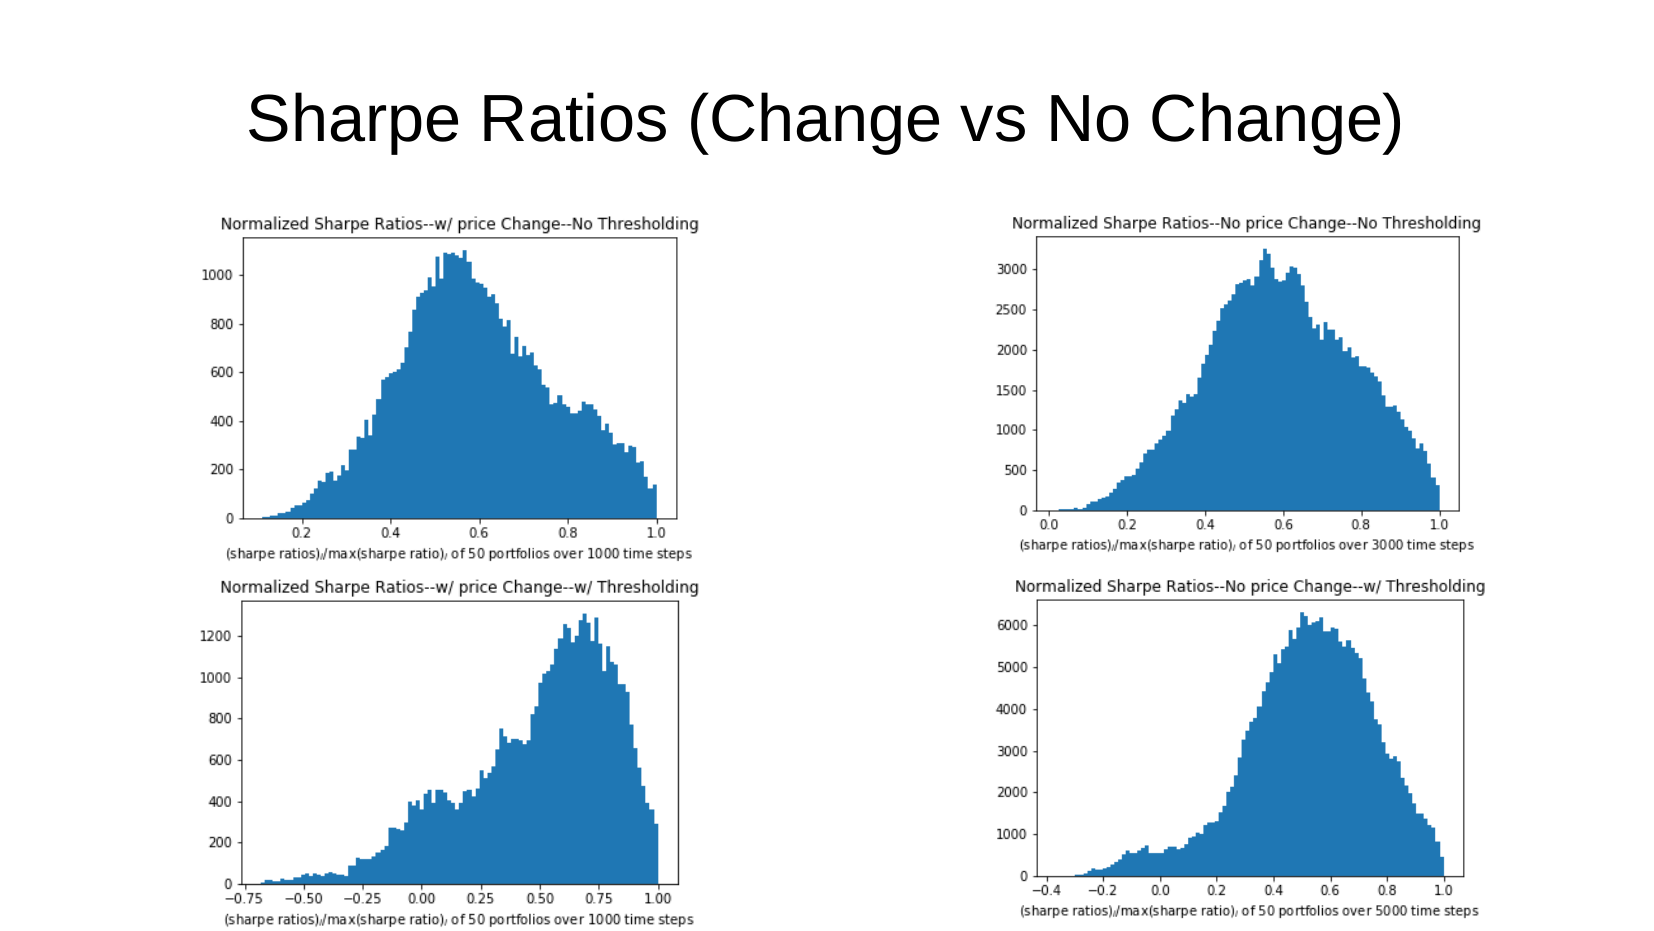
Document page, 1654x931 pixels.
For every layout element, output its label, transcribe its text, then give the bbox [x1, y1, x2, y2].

picture [968, 192, 1518, 922]
picture [171, 192, 734, 931]
title Sharpe Ratios (Change vs No Change) [82, 37, 1571, 193]
